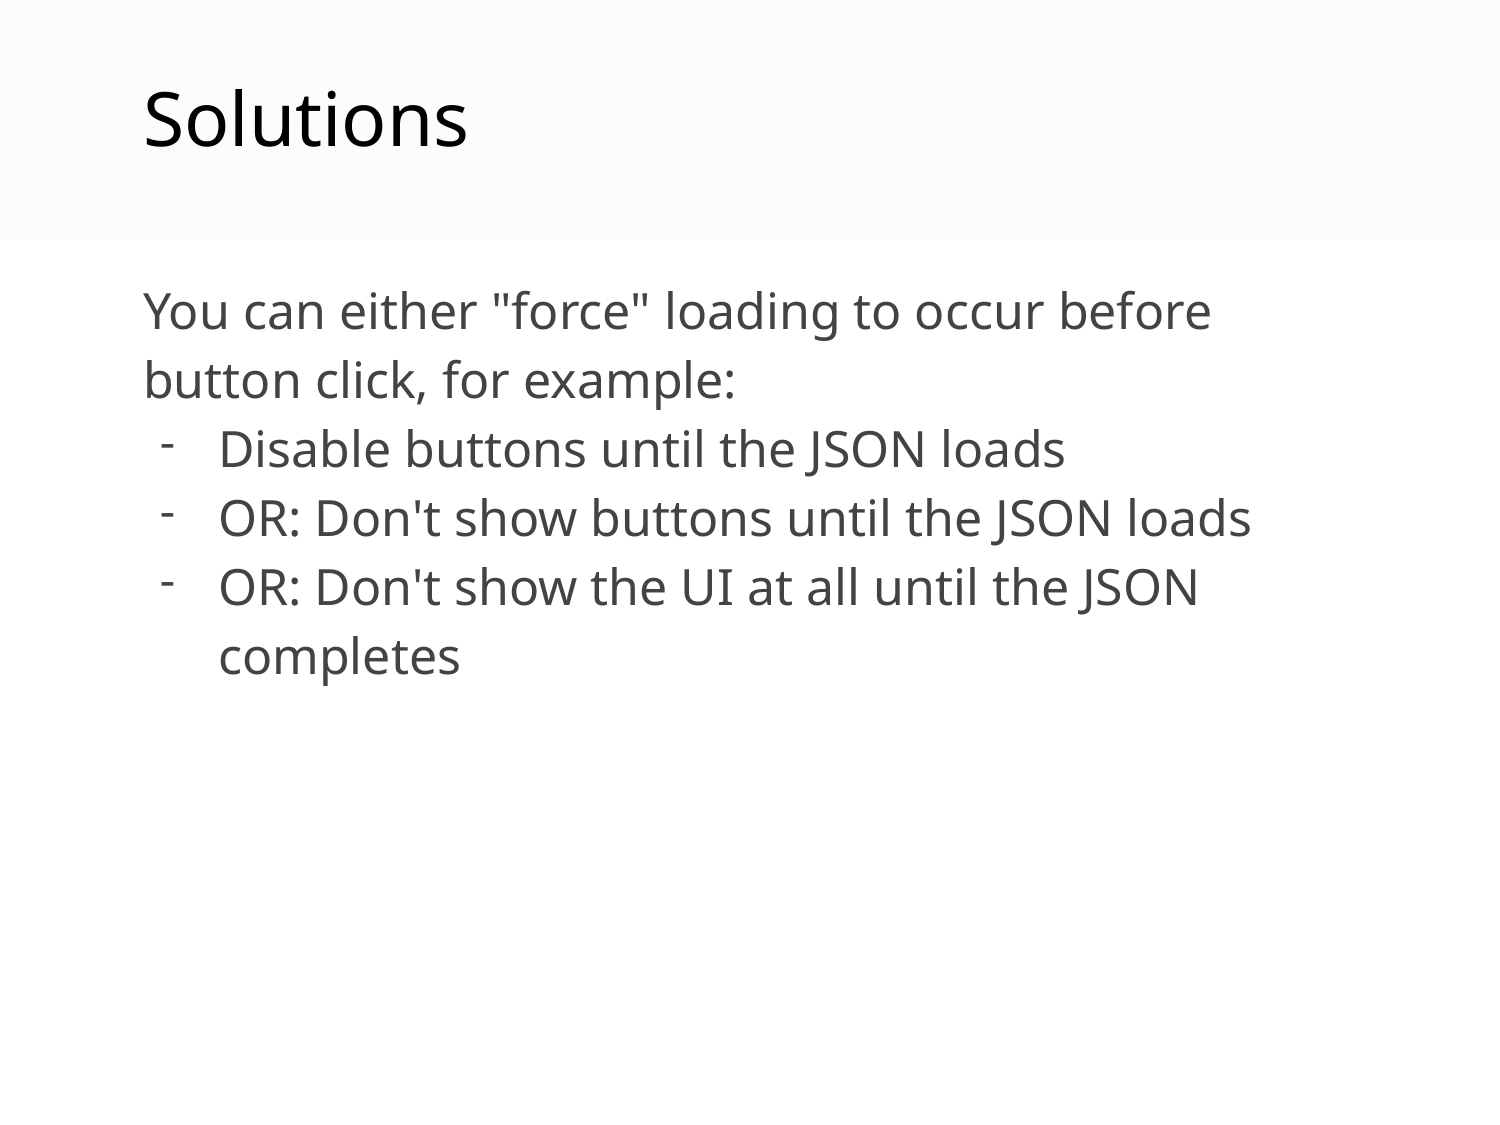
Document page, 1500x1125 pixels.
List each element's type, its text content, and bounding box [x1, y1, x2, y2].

title Solutions [128, 56, 1372, 183]
list You can either "force" loading to occur before button click, for example: Disable buttons until the JSON loads OR: Don't show buttons until the JSON loads OR: Don't show the UI at all until the JSON completes [128, 255, 1372, 666]
